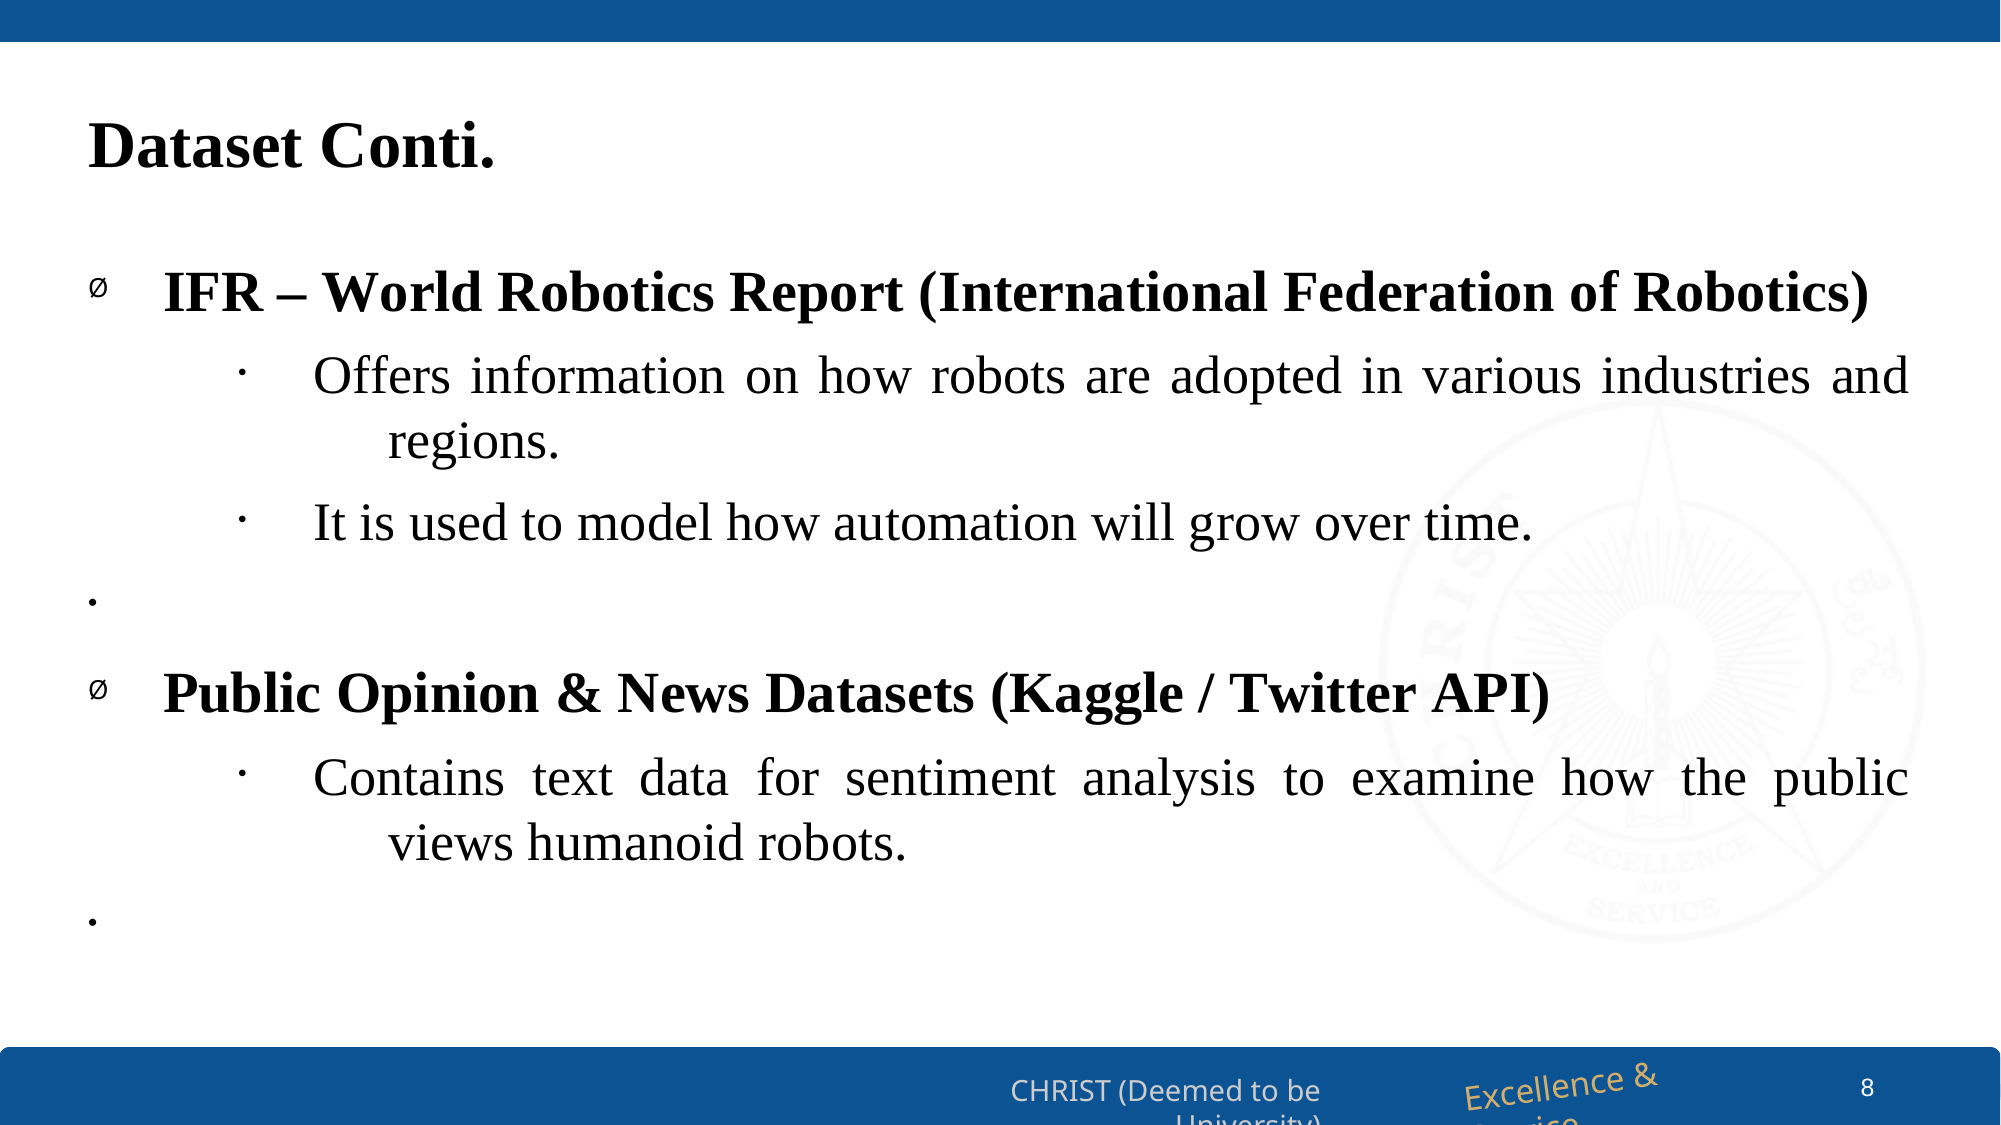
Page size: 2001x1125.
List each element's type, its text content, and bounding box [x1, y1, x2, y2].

text_box [1840, 1051, 1961, 1118]
title Dataset Conti. [68, 80, 1932, 206]
list IFR – World Robotics Report (International Federation of Robotics) Offers information on how robots are adopted in various industries and regions. It is used to model how automation will grow over time. Public Opinion & News Datasets (Kaggle / Twitter API) Contains text data for sentiment analysis to examine how the public views humanoid robots. [68, 232, 1932, 1000]
